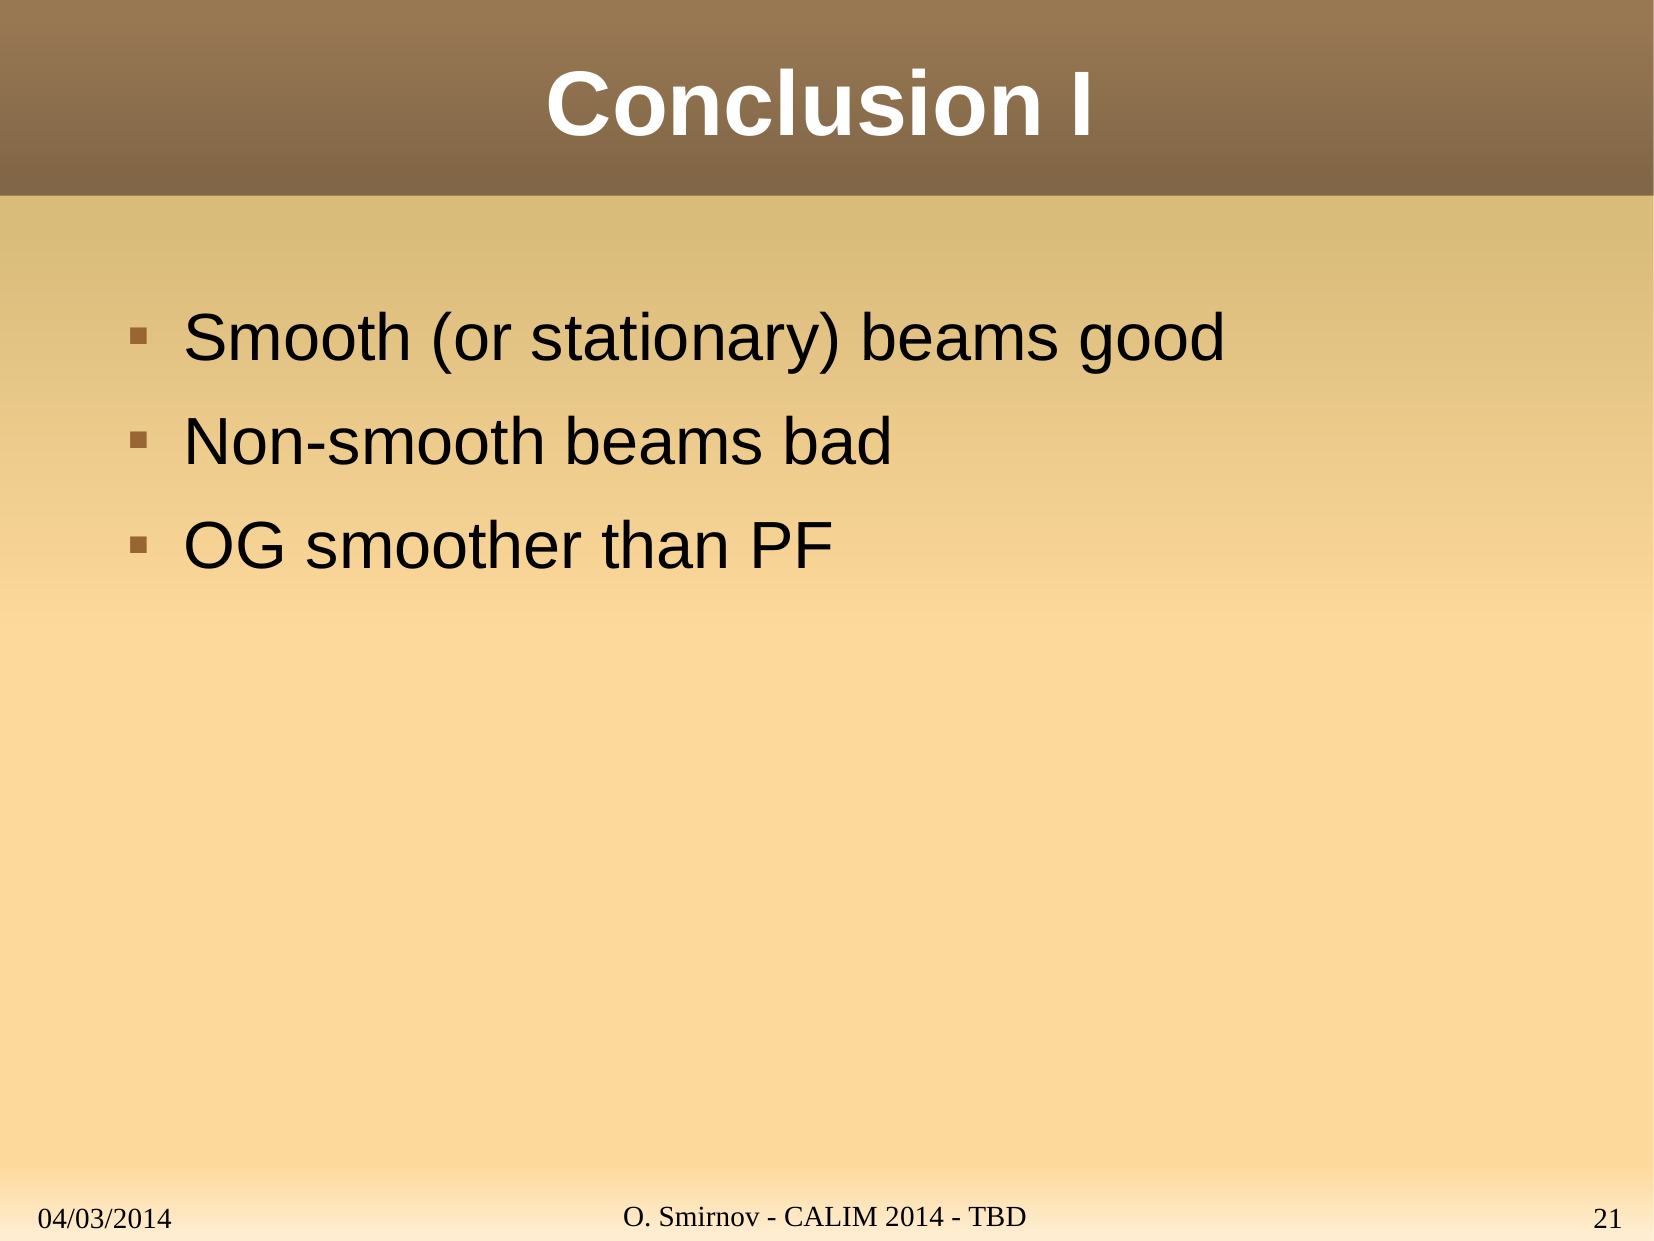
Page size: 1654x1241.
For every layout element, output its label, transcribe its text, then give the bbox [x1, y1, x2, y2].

title Conclusion I [76, 0, 1565, 208]
picture [0, 0, 1654, 1241]
list Smooth (or stationary) beams good Non-smooth beams bad OG smoother than PF [112, 300, 1601, 1119]
